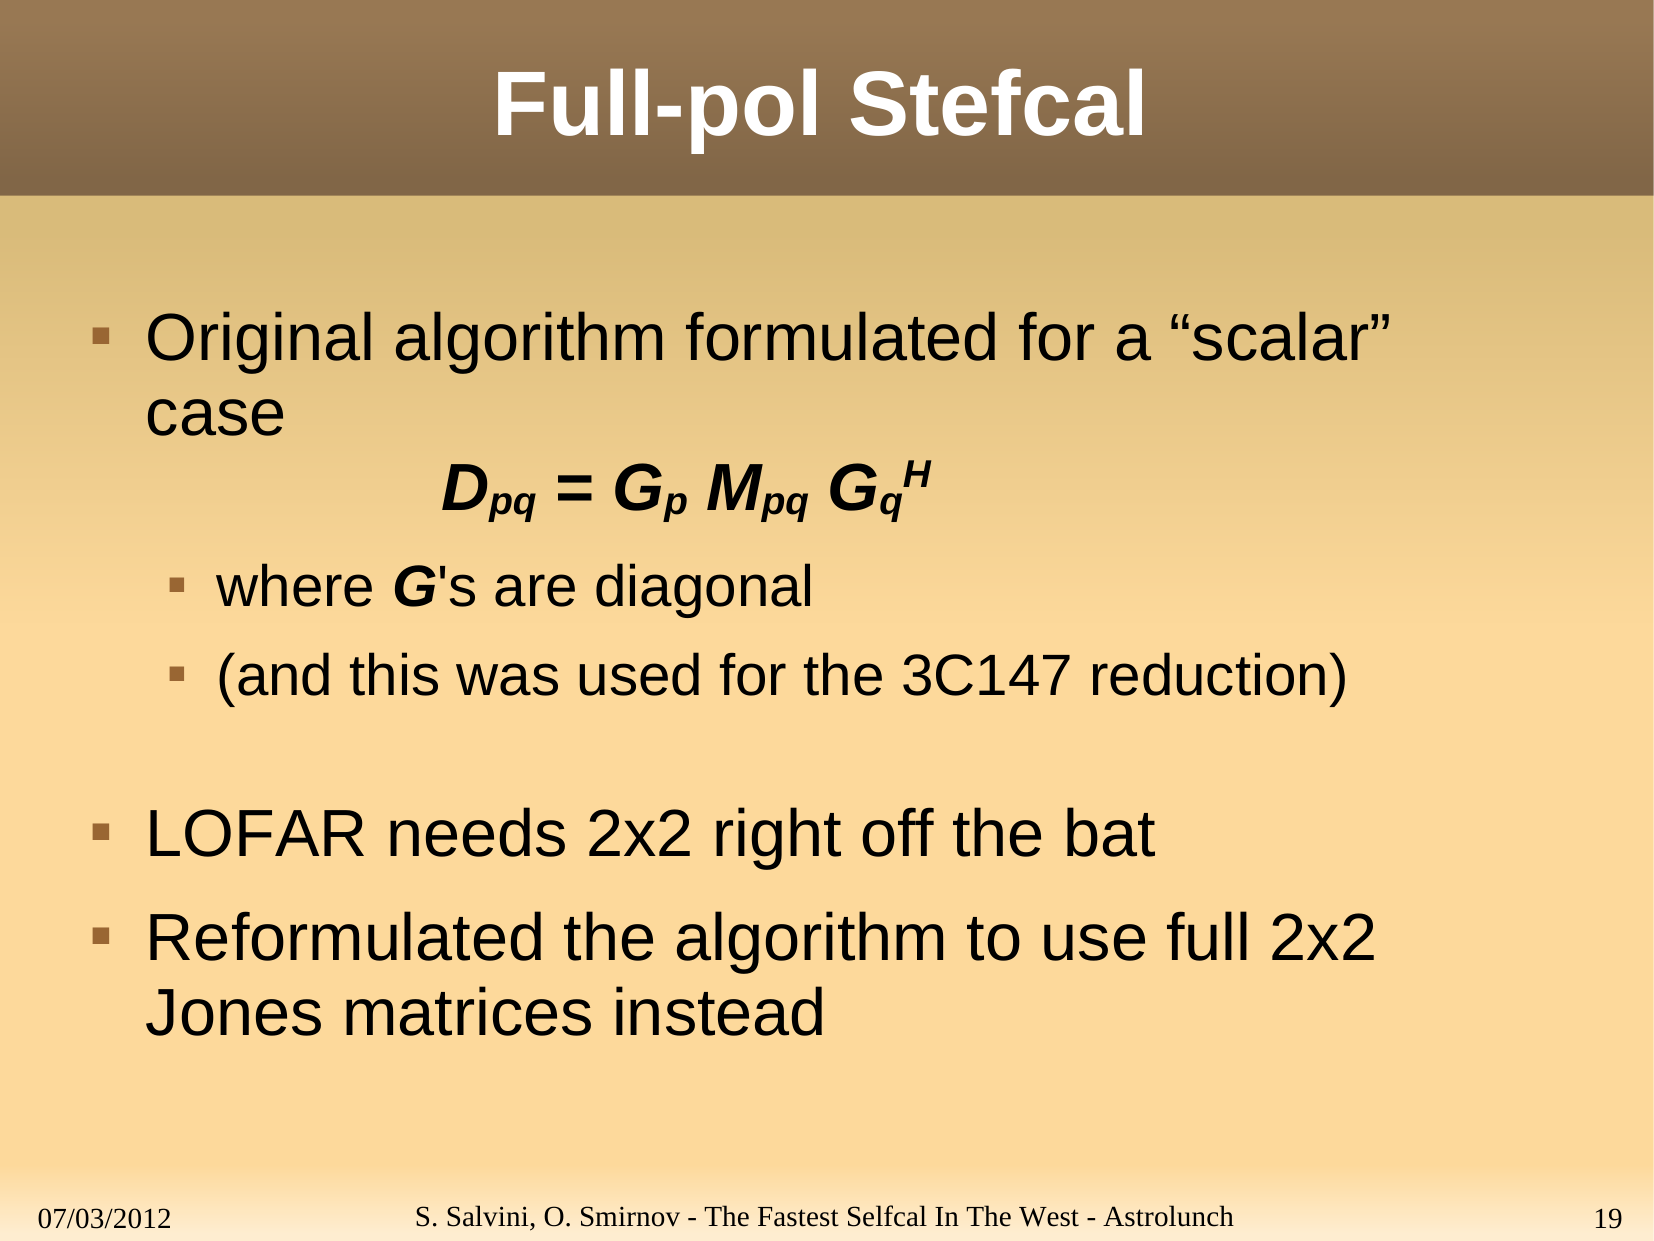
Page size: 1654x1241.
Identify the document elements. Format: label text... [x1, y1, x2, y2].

picture [0, 0, 1654, 1241]
list Original algorithm formulated for a “scalar” case Dpq = Gp Mpq GqH where G's are diagonal (and this was used for the 3C147 reduction) LOFAR needs 2x2 right off the bat Reformulated the algorithm to use full 2x2 Jones matrices instead [75, 300, 1538, 1104]
title Full-pol Stefcal [76, 7, 1565, 200]
